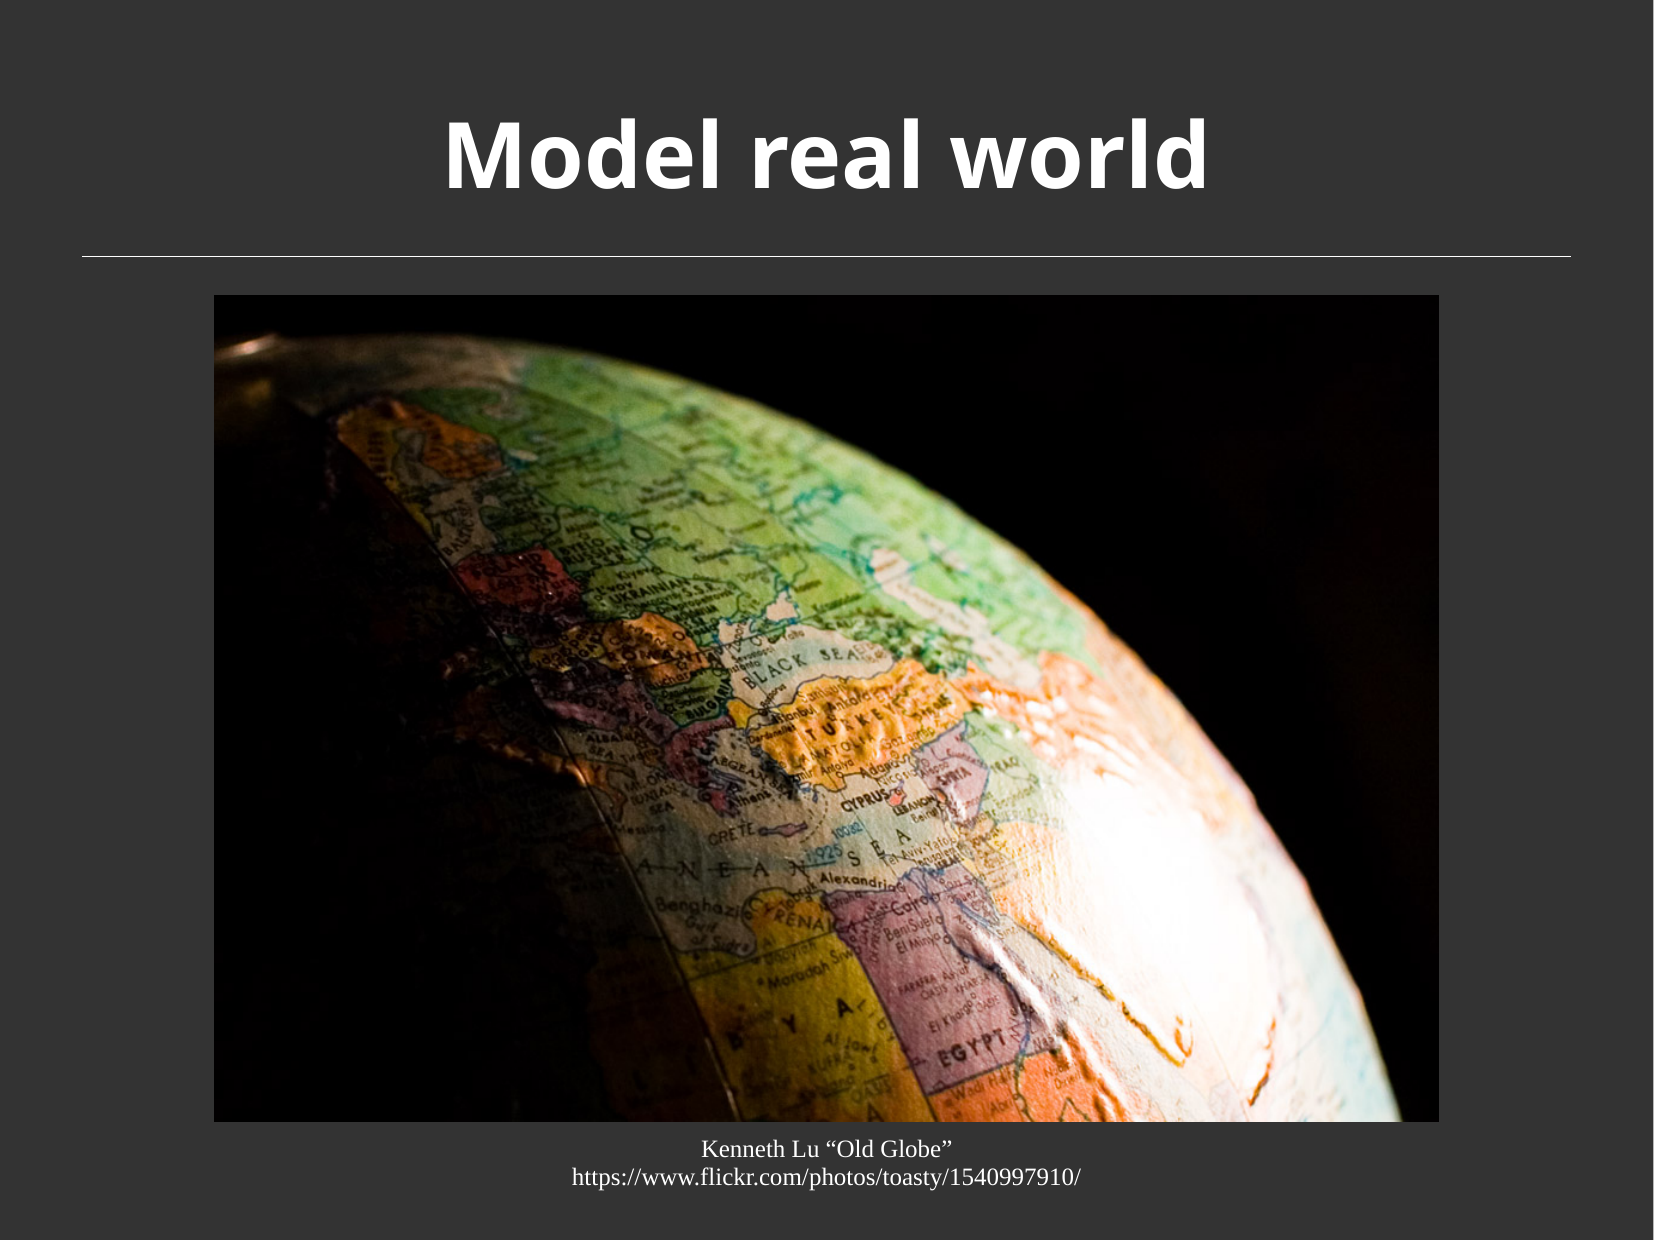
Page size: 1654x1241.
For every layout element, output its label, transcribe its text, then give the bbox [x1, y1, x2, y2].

picture [214, 295, 1439, 1123]
text_box Kenneth Lu “Old Globe” https://www.flickr.com/photos/toasty/1540997910/ [339, 1128, 1314, 1199]
title Model real world [82, 27, 1571, 278]
